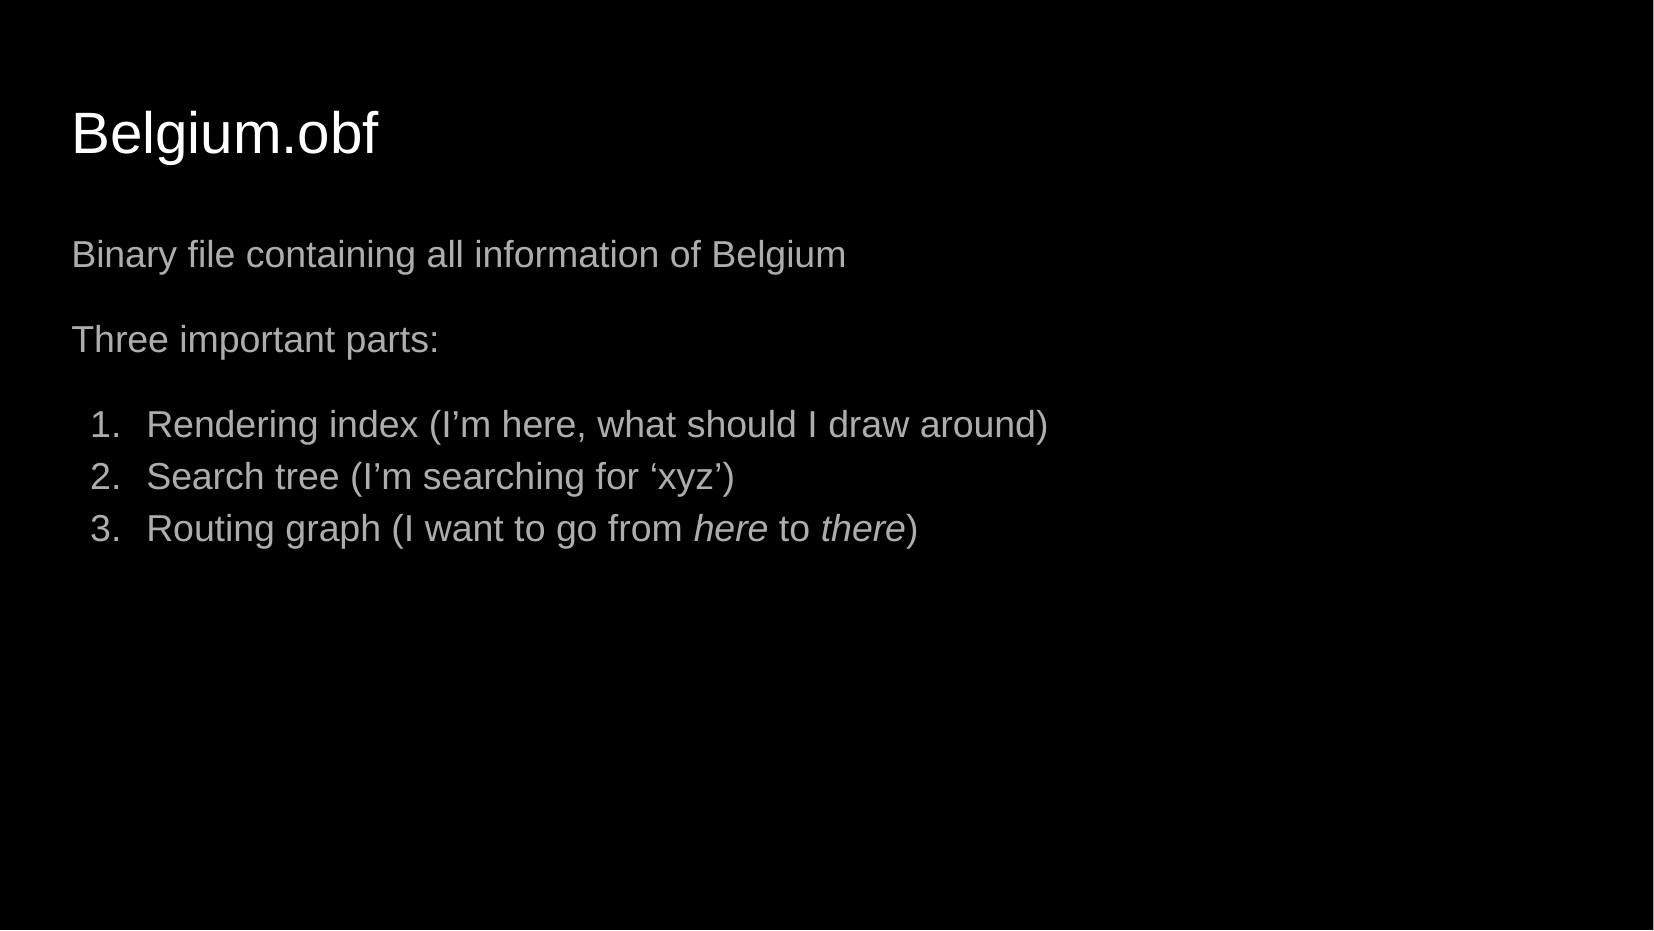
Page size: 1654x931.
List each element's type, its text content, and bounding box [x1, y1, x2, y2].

title Belgium.obf [56, 80, 1598, 184]
list Binary file containing all information of Belgium Three important parts: Rendering index (I’m here, what should I draw around) Search tree (I’m searching for ‘xyz’) Routing graph (I want to go from here to there) [56, 208, 1598, 827]
